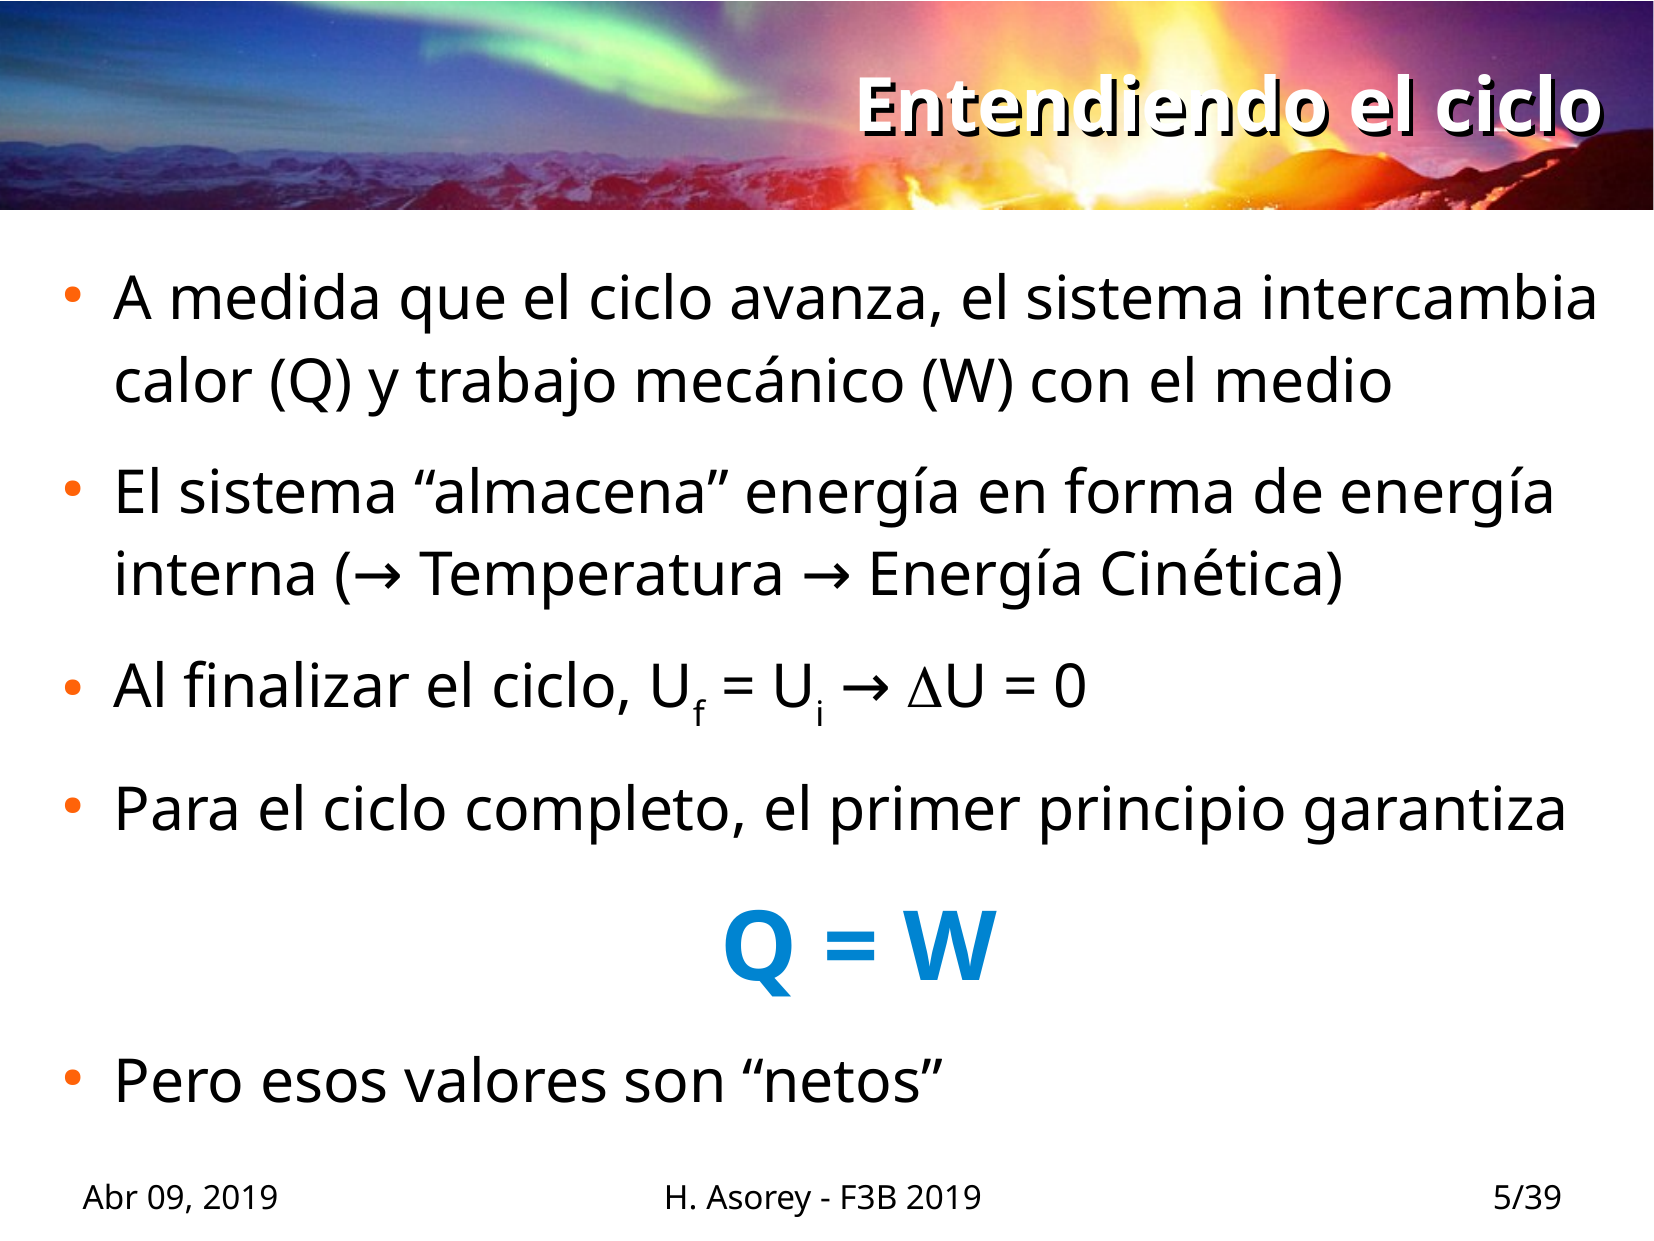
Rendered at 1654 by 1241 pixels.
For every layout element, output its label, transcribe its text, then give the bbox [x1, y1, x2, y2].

picture [0, 1, 1654, 210]
title Entendiendo el ciclo [45, 15, 1606, 191]
list A medida que el ciclo avanza, el sistema intercambia calor (Q) y trabajo mecánico (W) con el medio El sistema “almacena” energía en forma de energía interna (→ Temperatura → Energía Cinética) Al finalizar el ciclo, Uf = Ui → DU = 0 Para el ciclo completo, el primer principio garantiza Q = W Pero esos valores son “netos” [45, 255, 1606, 1156]
